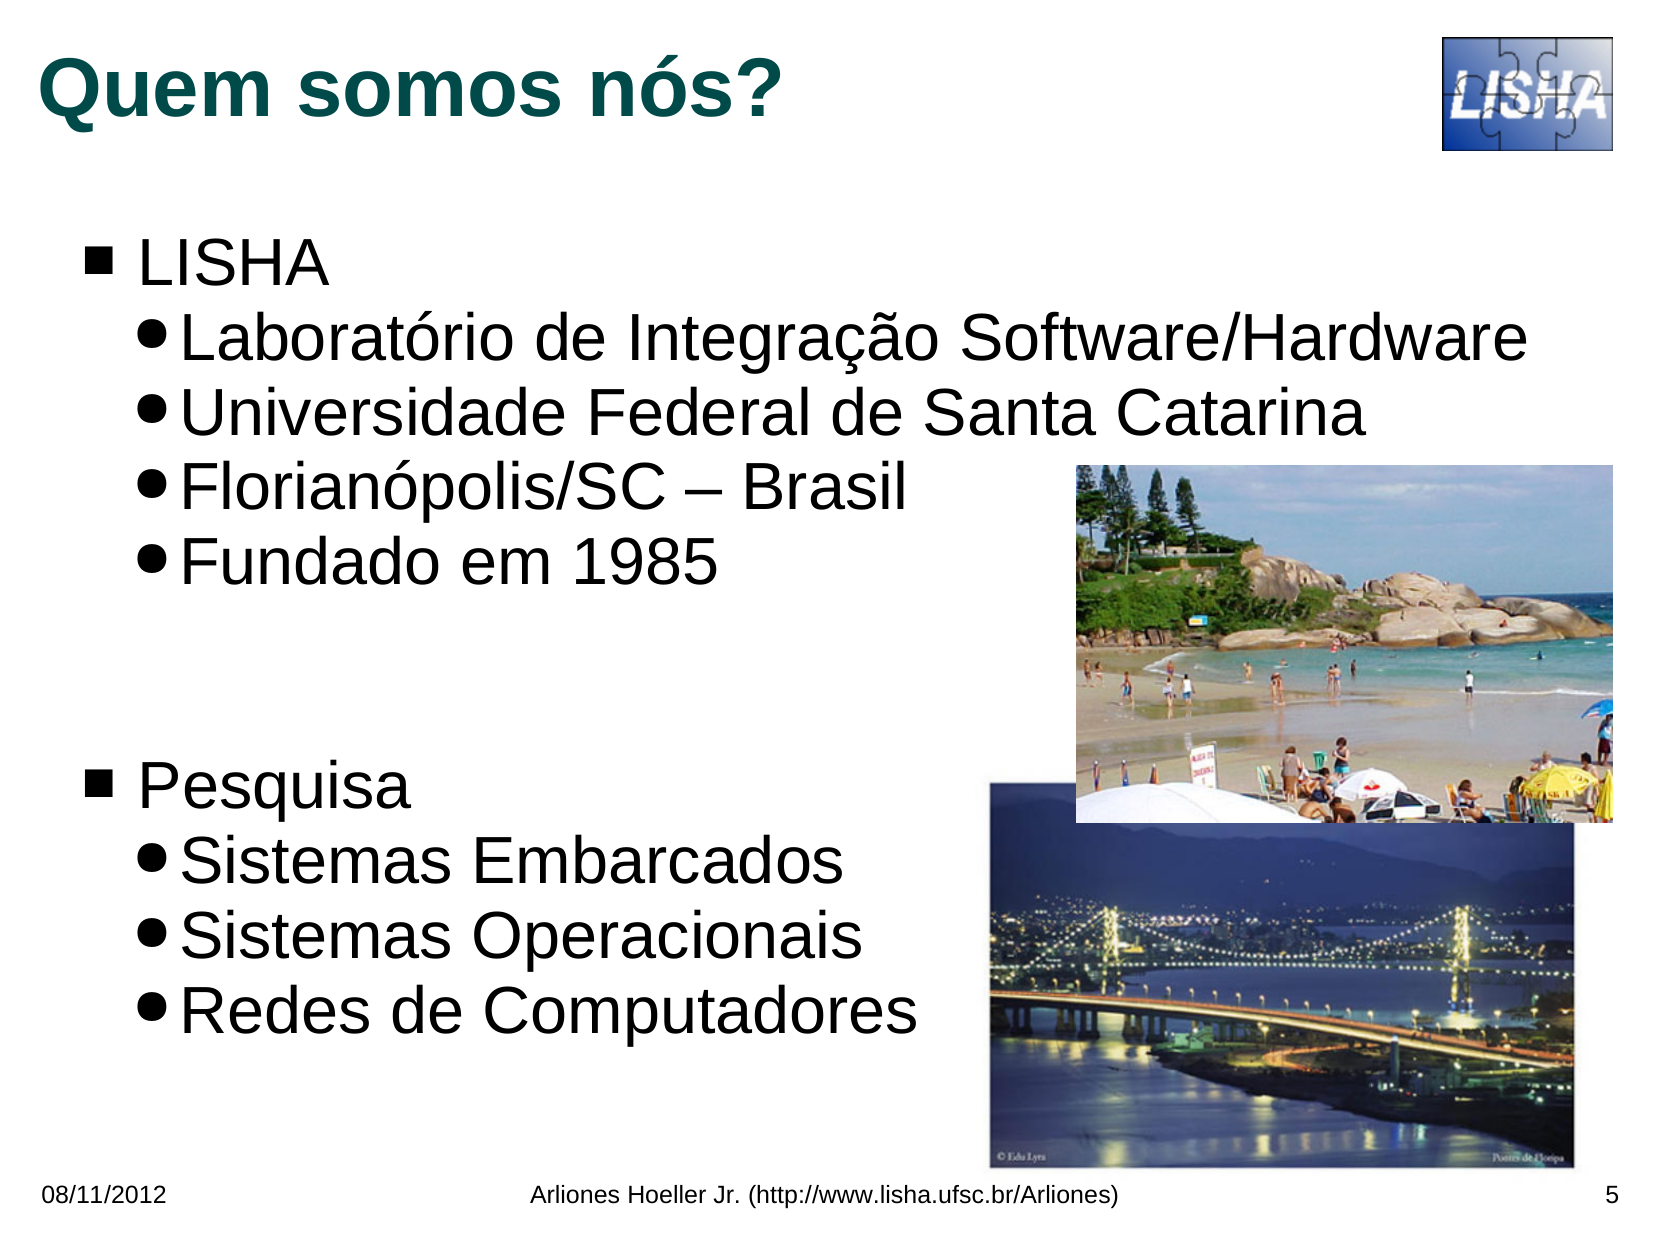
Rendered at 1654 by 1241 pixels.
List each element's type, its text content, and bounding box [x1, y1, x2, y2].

title Quem somos nós? [37, 37, 1426, 151]
picture [1442, 37, 1613, 151]
list LISHA Laboratório de Integração Software/Hardware Universidade Federal de Santa Catarina Florianópolis/SC – Brasil Fundado em 1985 Pesquisa Sistemas Embarcados Sistemas Operacionais Redes de Computadores [37, 225, 1613, 1237]
picture [975, 465, 1613, 1183]
